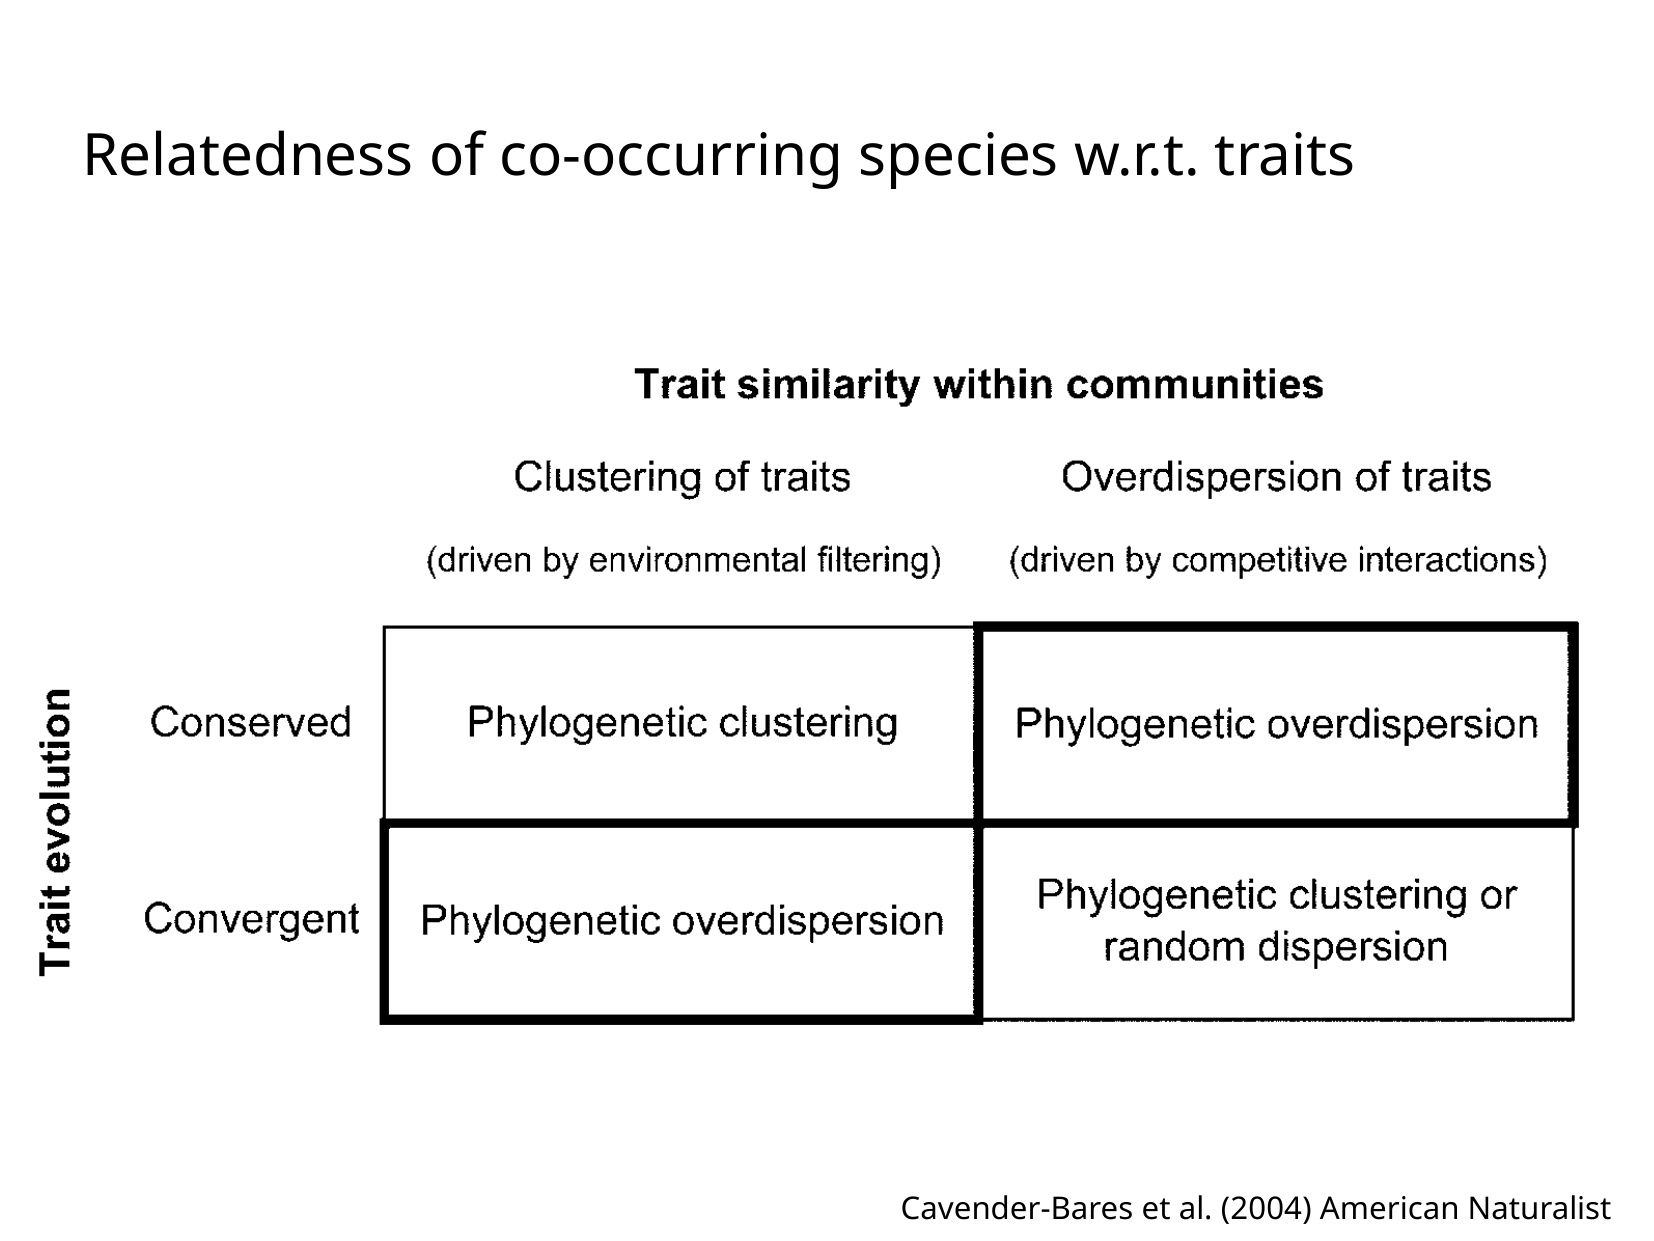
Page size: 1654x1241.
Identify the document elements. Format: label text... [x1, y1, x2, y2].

text_box Cavender-Bares et al. (2004) American Naturalist [885, 1178, 1641, 1238]
picture [30, 361, 1582, 1026]
title Relatedness of co-occurring species w.r.t. traits [82, 49, 1571, 257]
